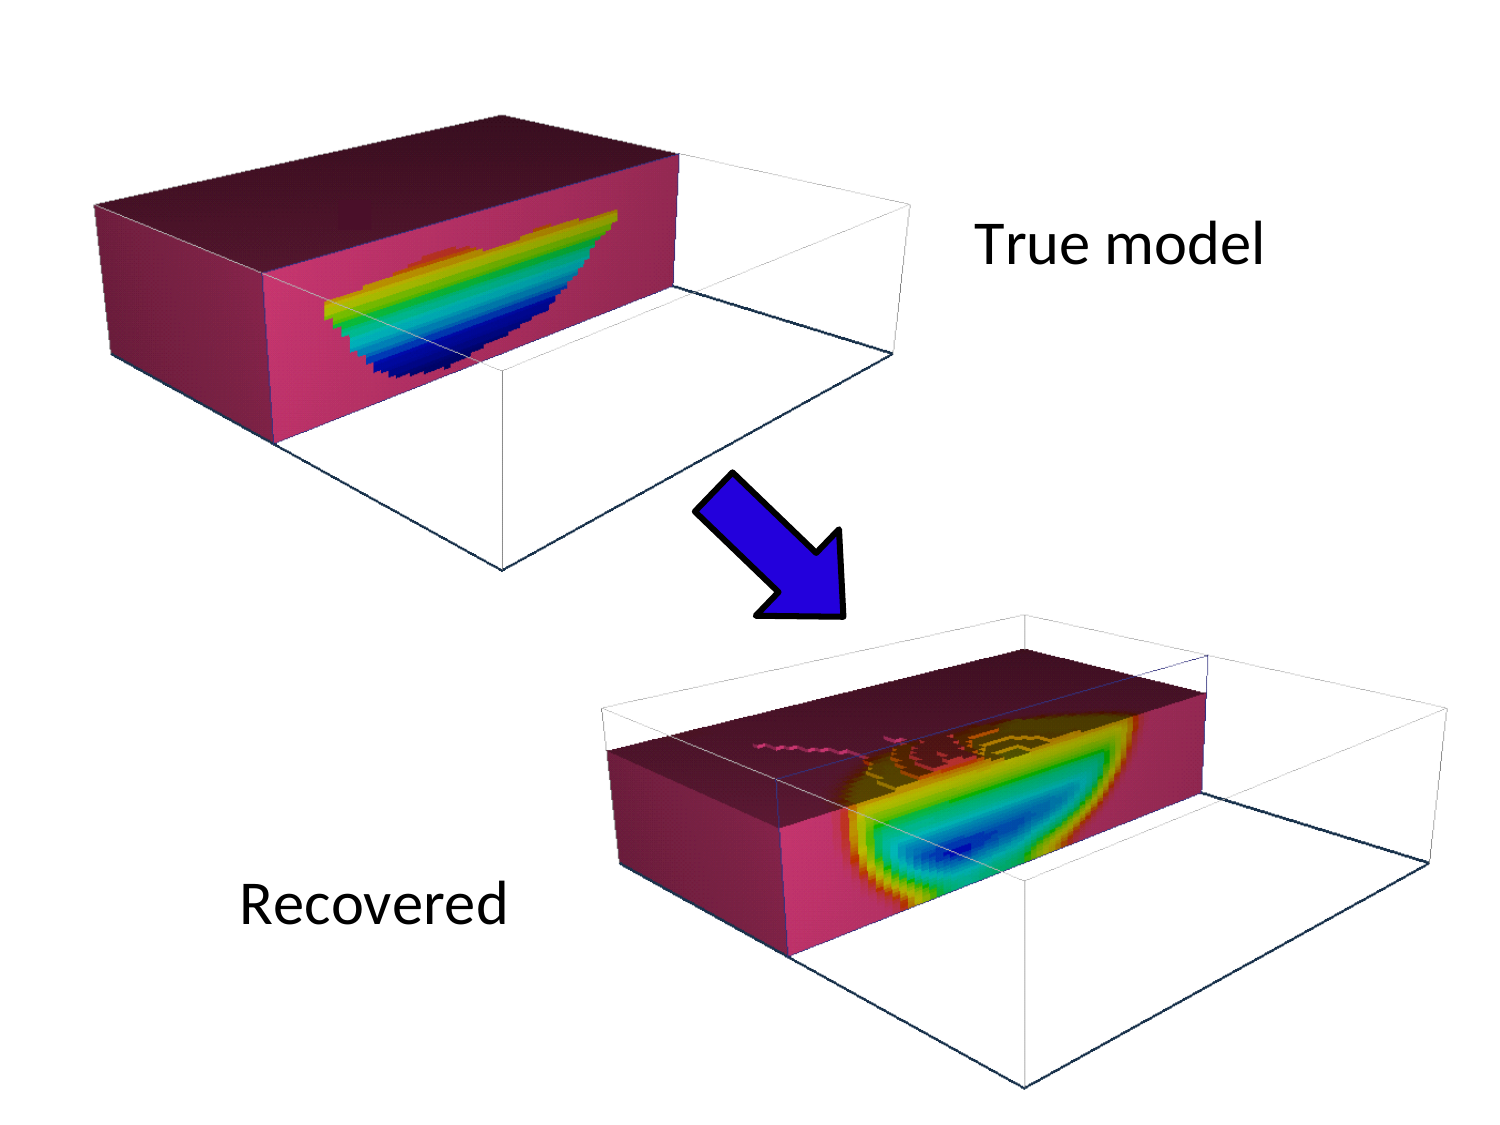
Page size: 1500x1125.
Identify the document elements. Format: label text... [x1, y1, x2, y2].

text_box Recovered [225, 855, 589, 945]
text_box True model [960, 195, 1347, 285]
picture [60, 47, 1471, 1100]
text_box [694, 472, 844, 617]
